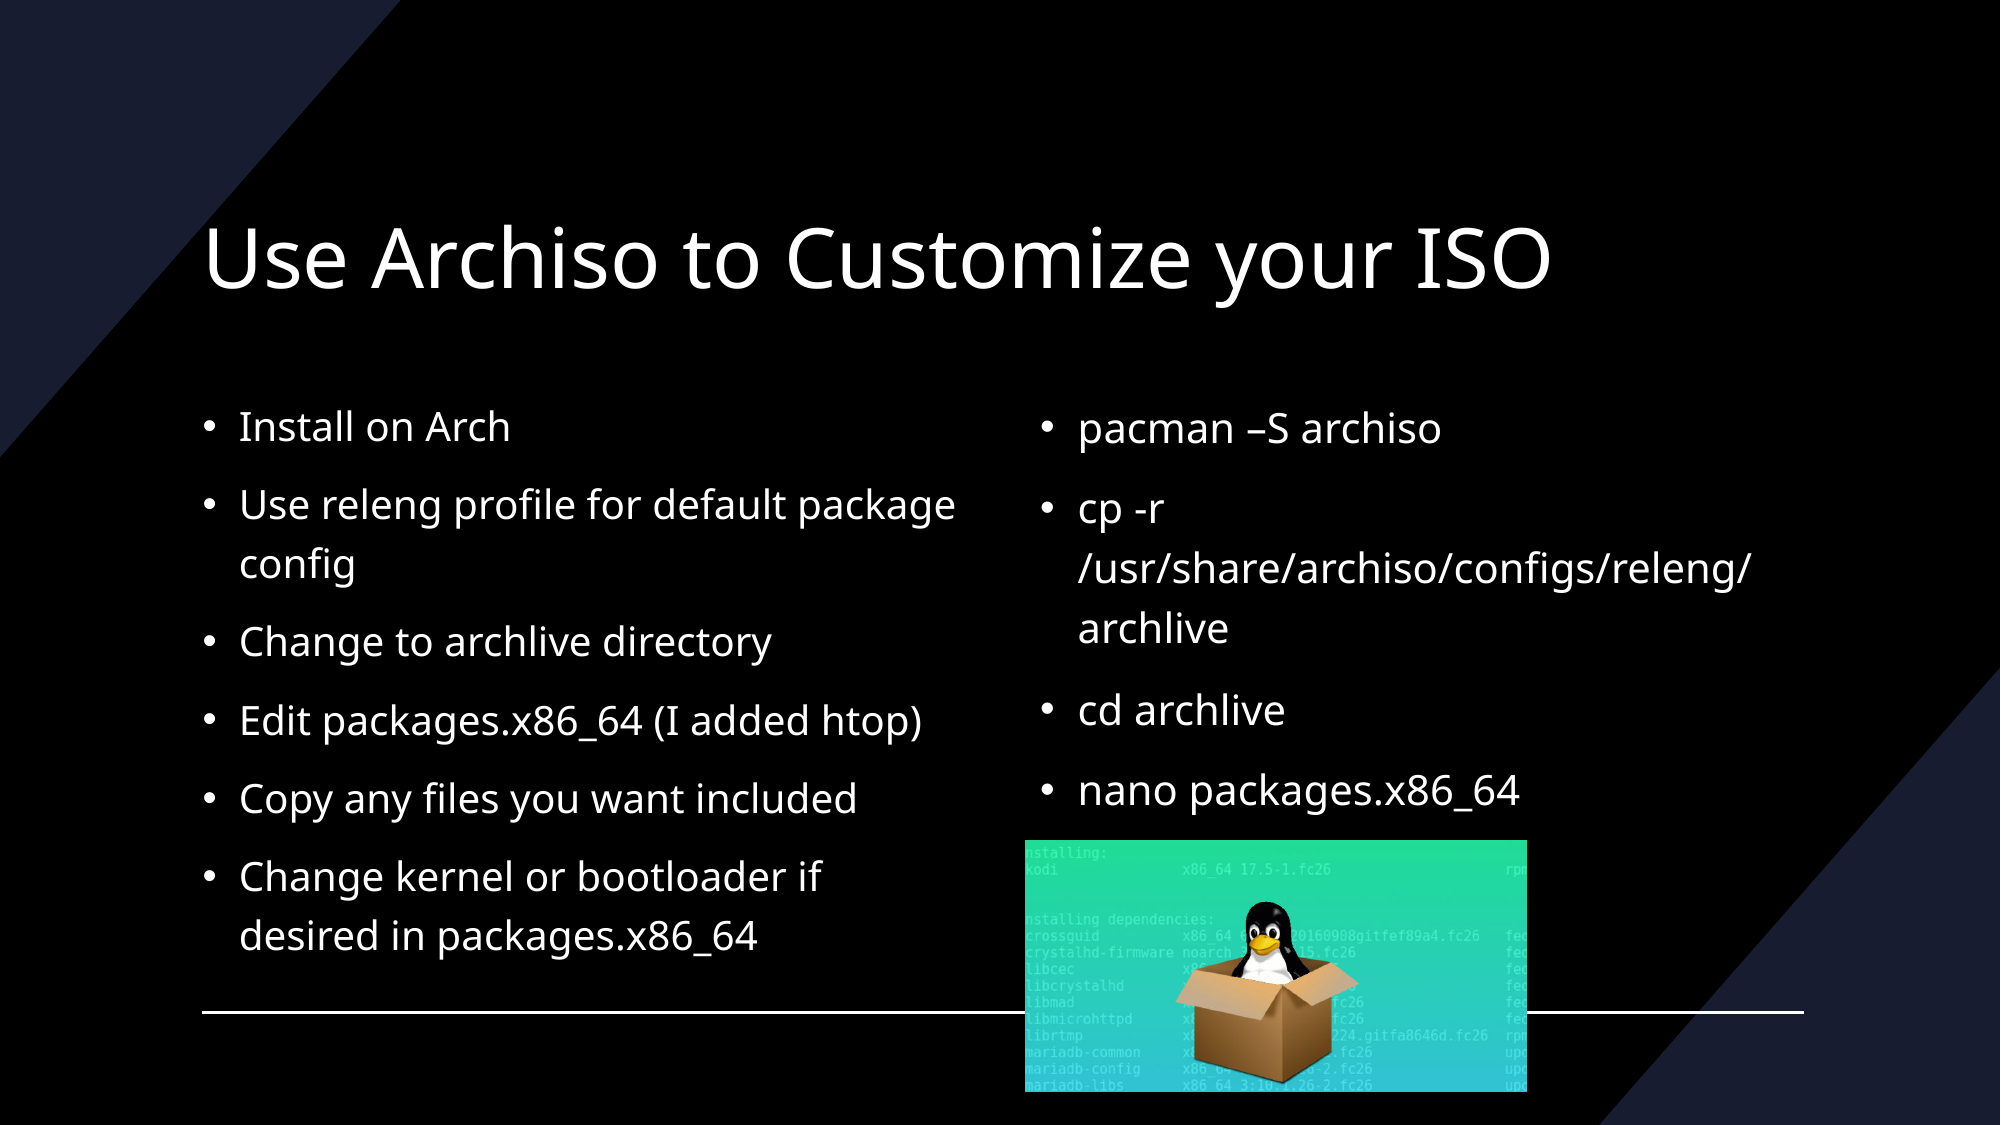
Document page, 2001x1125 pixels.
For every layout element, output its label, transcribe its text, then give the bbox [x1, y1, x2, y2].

list Install on Arch Use releng profile for default package config Change to archlive directory Edit packages.x86_64 (I added htop) Copy any files you want included Change kernel or bootloader if desired in packages.x86_64 [187, 383, 975, 967]
picture [1025, 840, 1527, 1092]
list pacman –S archiso cp -r /usr/share/archiso/configs/releng/ archlive cd archlive nano packages.x86_64 cp –r /file/to/copy /airootfs/place/to/go [1025, 383, 1813, 967]
title Use Archiso to Customize your ISO [187, 143, 1813, 367]
